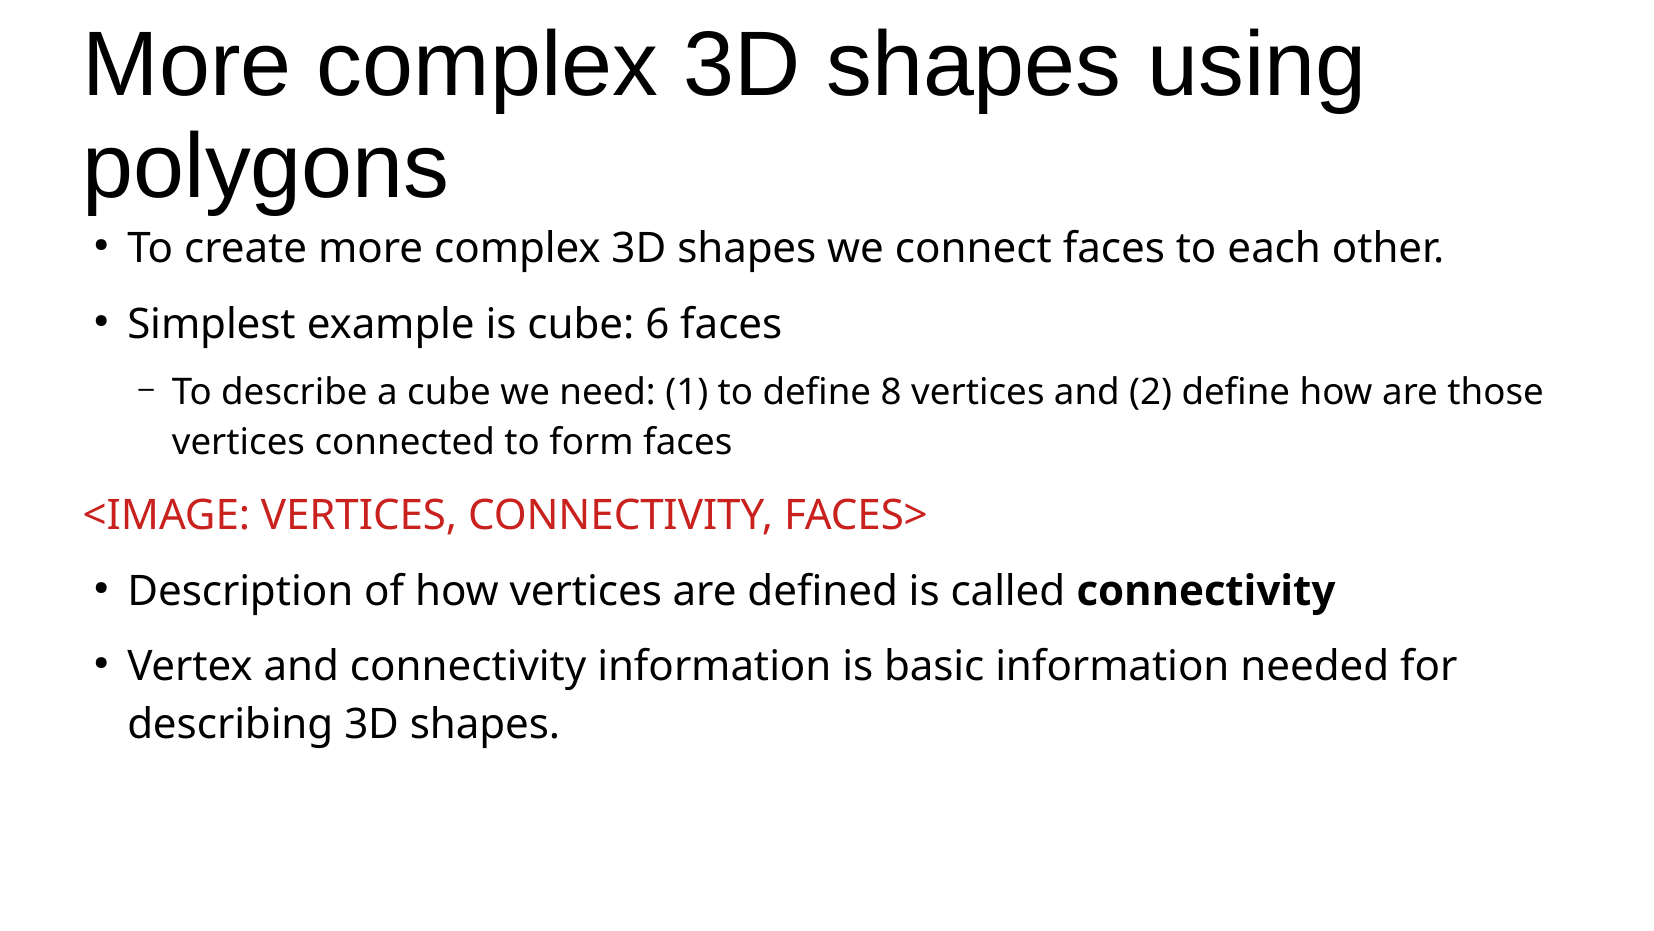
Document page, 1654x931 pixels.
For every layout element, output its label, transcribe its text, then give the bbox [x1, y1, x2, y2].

list To create more complex 3D shapes we connect faces to each other. Simplest example is cube: 6 faces To describe a cube we need: (1) to define 8 vertices and (2) define how are those vertices connected to form faces <IMAGE: VERTICES, CONNECTIVITY, FACES> Description of how vertices are defined is called connectivity Vertex and connectivity information is basic information needed for describing 3D shapes. [82, 217, 1571, 758]
title More complex 3D shapes using polygons [82, 12, 1571, 217]
